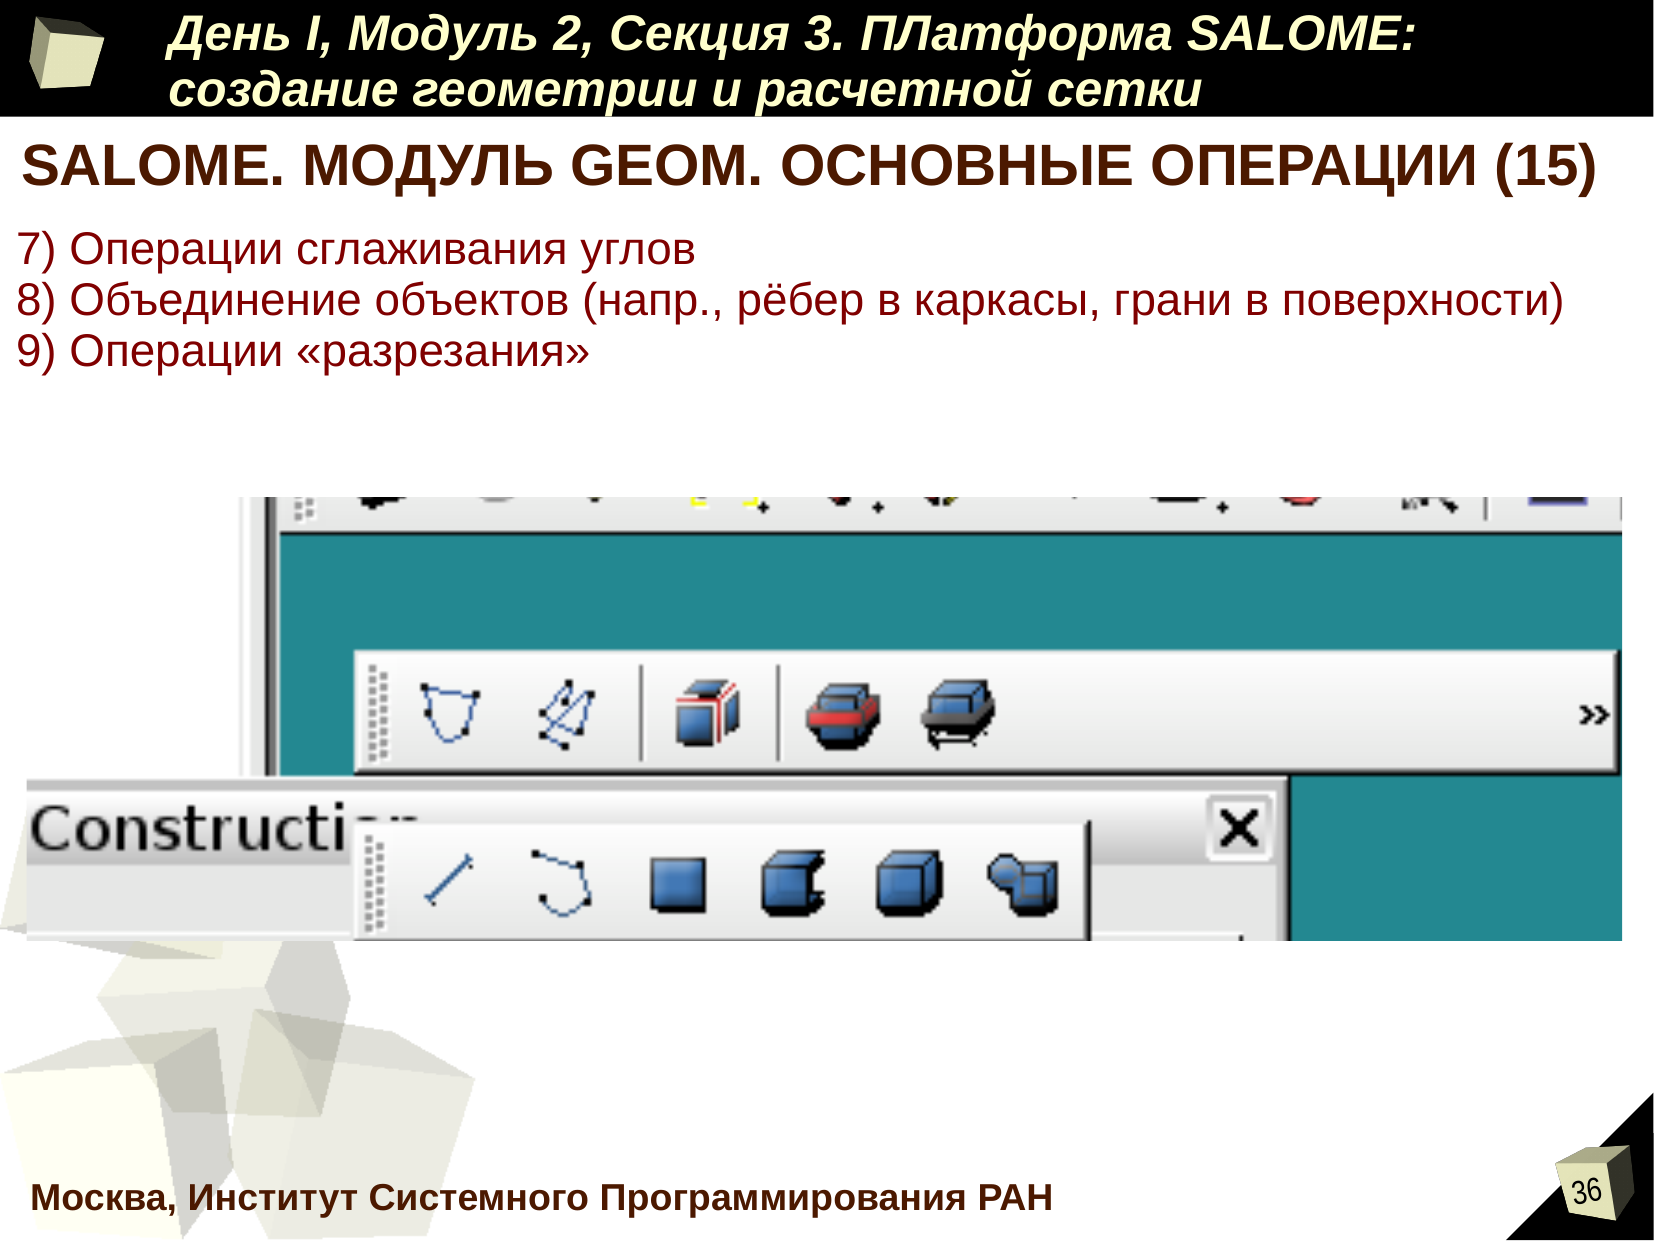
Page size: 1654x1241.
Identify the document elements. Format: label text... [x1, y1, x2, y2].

text_box SALOME. МОДУЛЬ GEOM. ОСНОВНЫЕ ОПЕРАЦИИ (15) [6, 124, 1654, 205]
picture [0, 497, 1623, 1241]
picture [464, 1193, 472, 1198]
text_box 7) Операции сглаживания углов 8) Объединение объектов (напр., рёбер в каркасы, грани в поверхности) 9) Операции «разрезания» [1, 215, 1654, 384]
